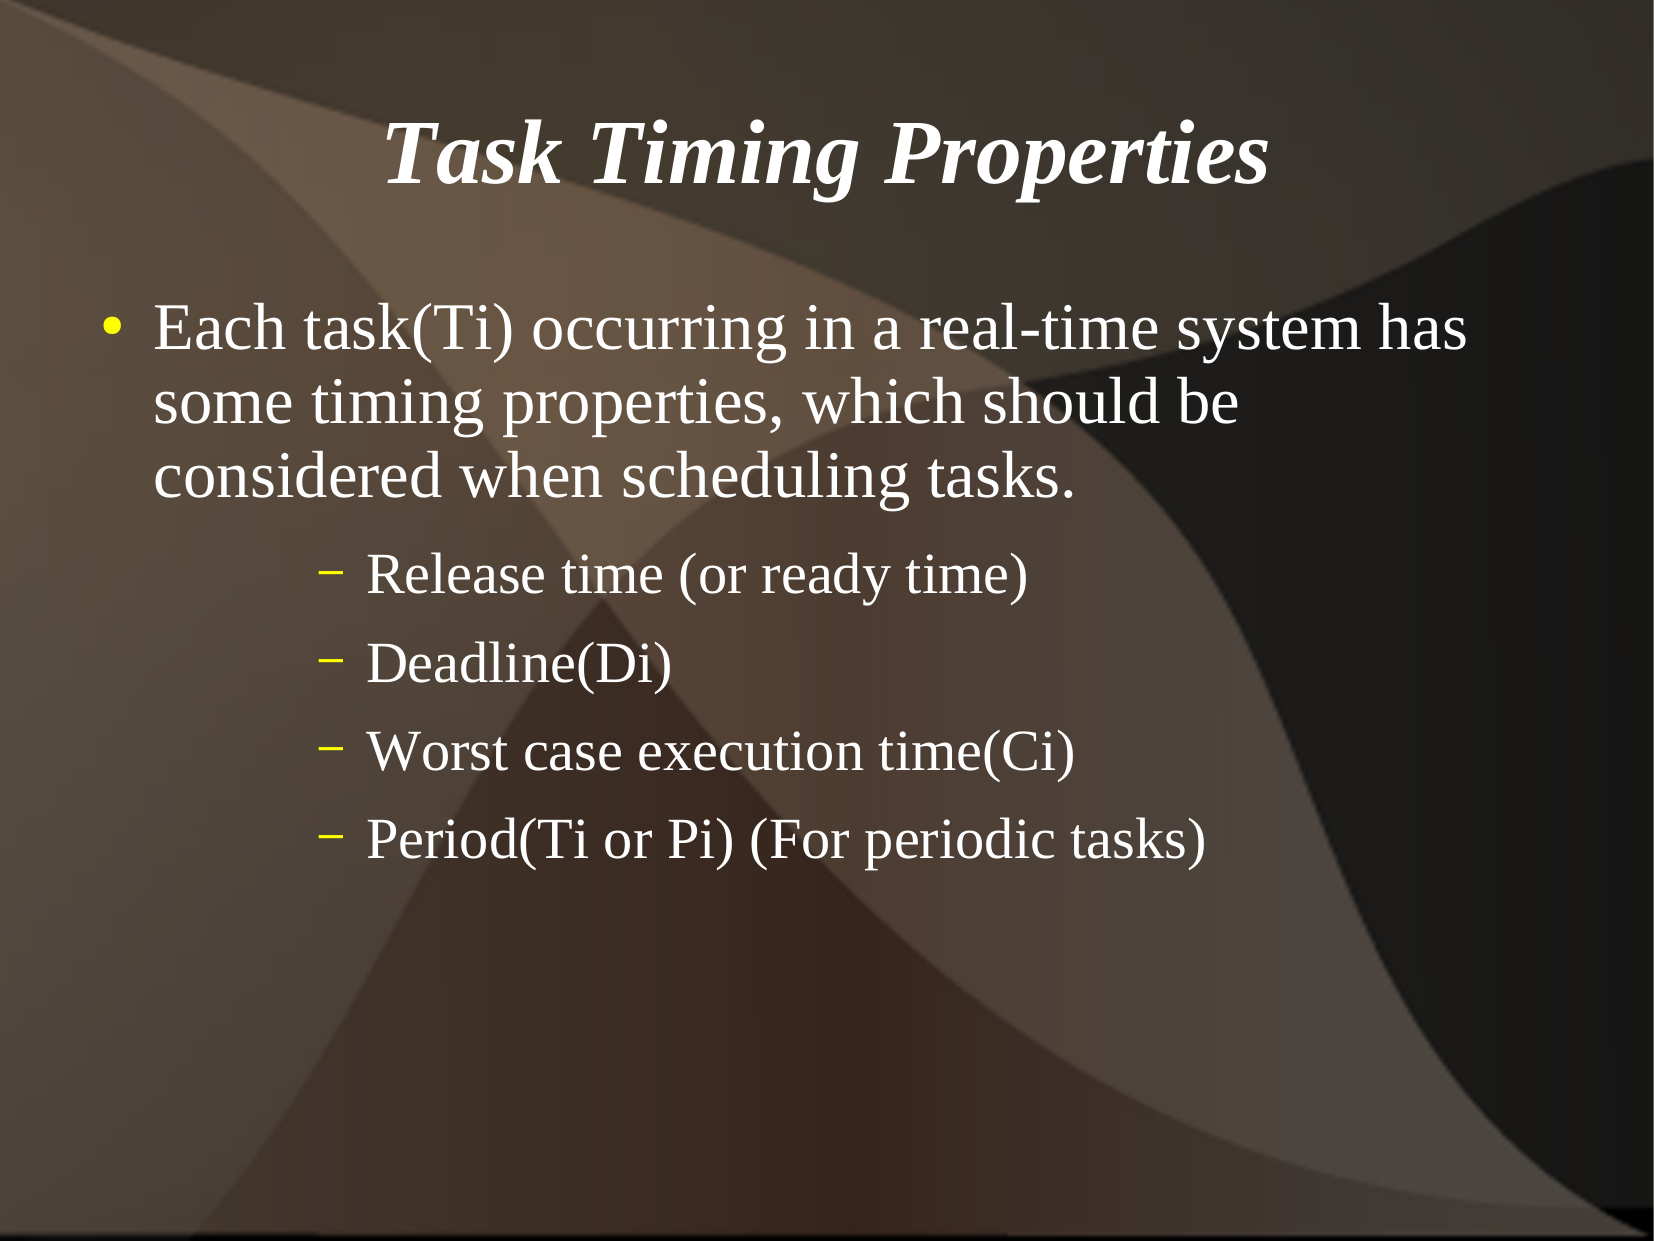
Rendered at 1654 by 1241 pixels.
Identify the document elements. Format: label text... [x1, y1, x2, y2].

picture [0, 0, 1654, 1241]
list Each task(Ti) occurring in a real-time system has some timing properties, which should be considered when scheduling tasks. Release time (or ready time) Deadline(Di) Worst case execution time(Ci) Period(Ti or Pi) (For periodic tasks) [82, 290, 1506, 1094]
title Task Timing Properties [82, 49, 1571, 257]
